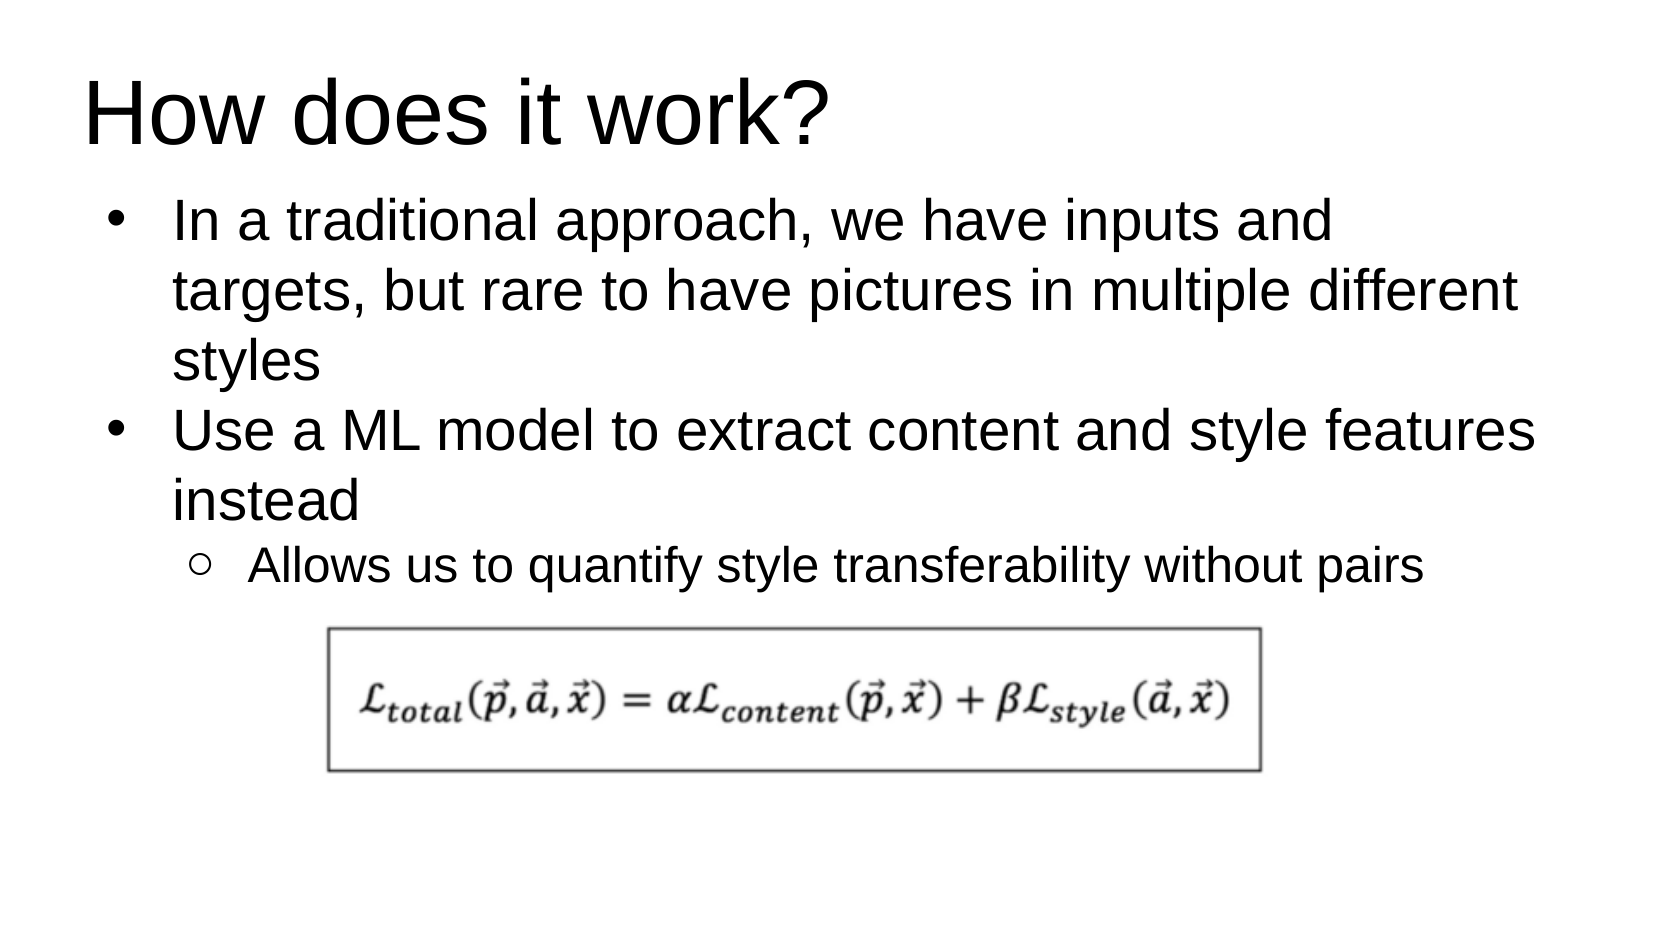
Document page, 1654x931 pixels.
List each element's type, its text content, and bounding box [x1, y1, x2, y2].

title How does it work? [82, 37, 1571, 193]
picture [116, 602, 1539, 789]
text_box In a traditional approach, we have inputs and targets, but rare to have pictures in multiple different styles Use a ML model to extract content and style features instead Allows us to quantify style transferability without pairs [82, 174, 1559, 600]
